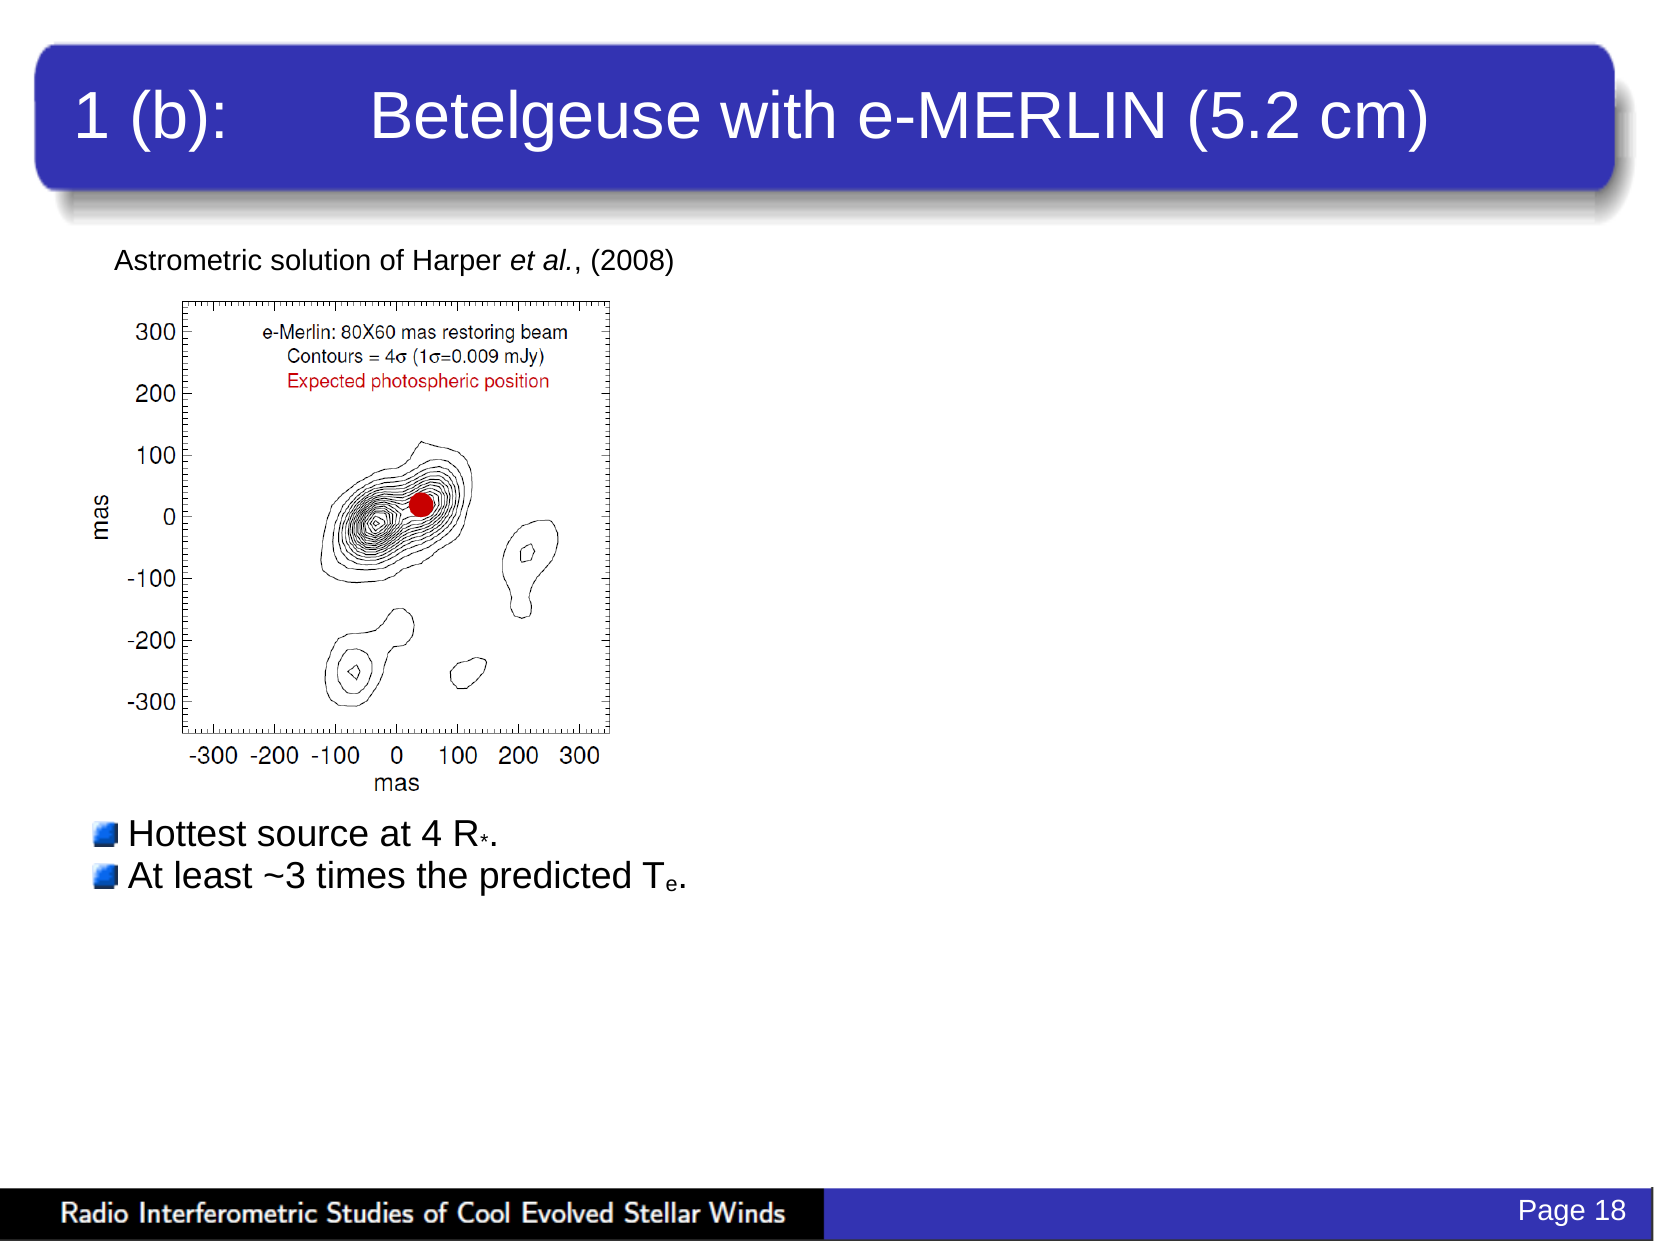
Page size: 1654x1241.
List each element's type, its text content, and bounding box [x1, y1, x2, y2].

text_box Astrometric solution of Harper et al., (2008) [88, 236, 701, 284]
text_box Page 18 [814, 1187, 1642, 1235]
picture [0, 1187, 1654, 1241]
text_box Hottest source at 4 R*. At least ~3 times the predicted Te. [77, 805, 762, 1097]
picture [23, 29, 1648, 237]
picture [70, 289, 625, 799]
text_box 1 (b): Betelgeuse with e-MERLIN (5.2 cm) [59, 70, 1595, 236]
